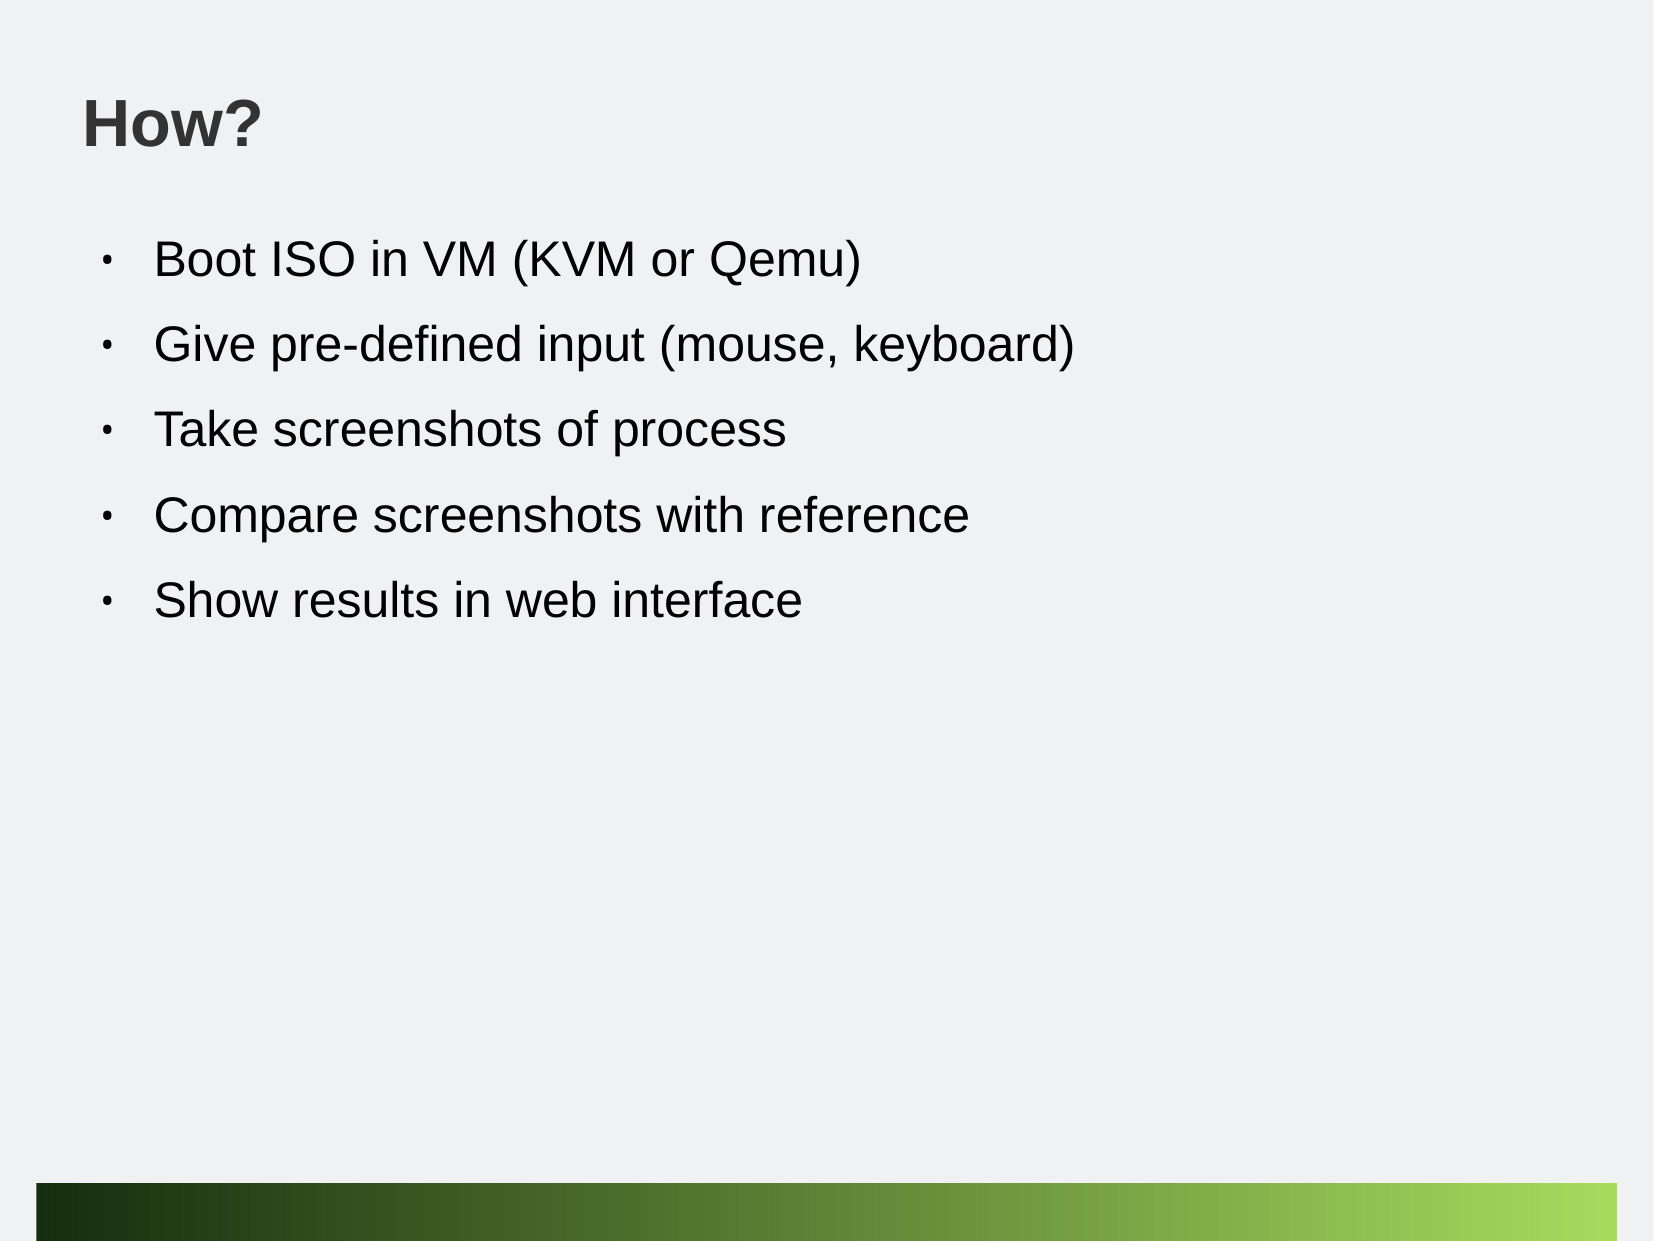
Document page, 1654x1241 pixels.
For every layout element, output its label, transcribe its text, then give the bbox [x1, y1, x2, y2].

picture [0, 0, 1654, 1241]
list Boot ISO in VM (KVM or Qemu) Give pre-defined input (mouse, keyboard) Take screenshots of process Compare screenshots with reference Show results in web interface [82, 231, 1571, 1050]
title How? [82, 49, 1571, 198]
